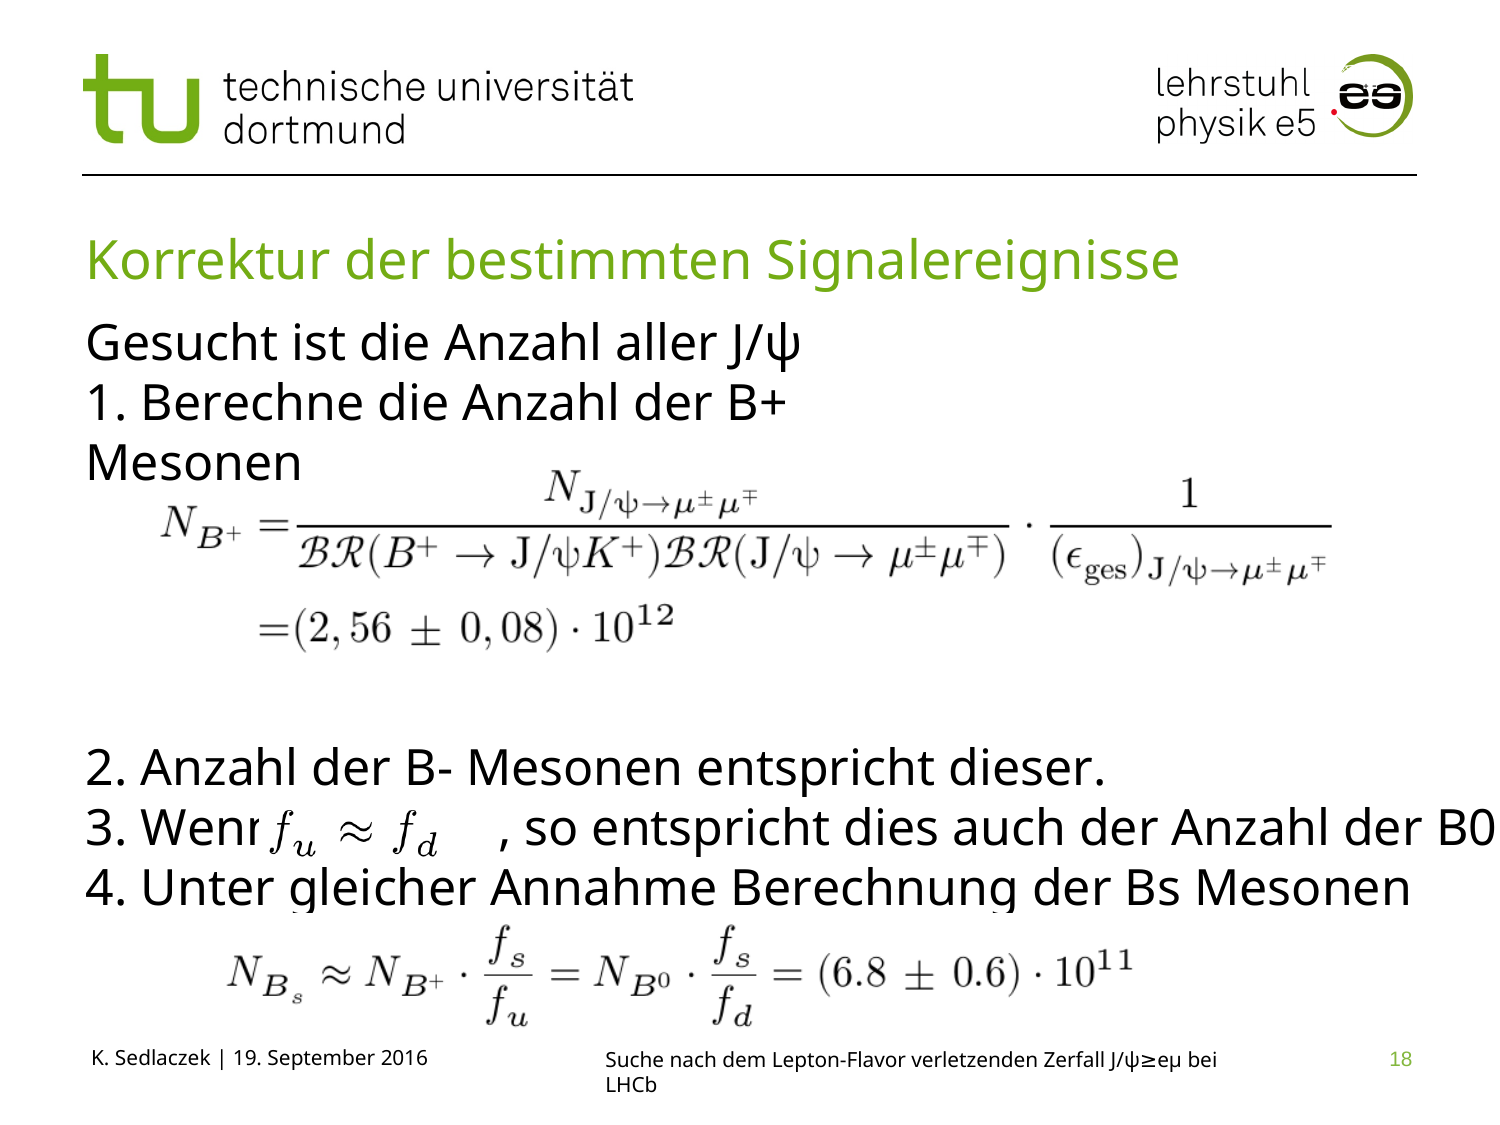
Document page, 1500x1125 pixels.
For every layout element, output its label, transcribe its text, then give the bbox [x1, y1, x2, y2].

text_box 2. Anzahl der B- Mesonen entspricht dieser. 3. Wenn , so entspricht dies auch der Anzahl der B0 4. Unter gleicher Annahme Berechnung der Bs Mesonen [70, 728, 1419, 924]
picture [259, 803, 444, 862]
picture [135, 460, 1365, 681]
picture [197, 913, 1158, 1040]
text_box Gesucht ist die Anzahl aller J/ψ 1. Berechne die Anzahl der B+ Mesonen [70, 302, 1004, 532]
picture [83, 54, 633, 144]
picture [1158, 54, 1413, 144]
text_box Suche nach dem Lepton-Flavor verletzenden Zerfall J/ψ≥eµ bei LHCb [590, 1039, 1288, 1093]
text_box K. Sedlaczek | 19. September 2016 [76, 1037, 513, 1113]
title Korrektur der bestimmten Signalereignisse [70, 177, 1405, 340]
